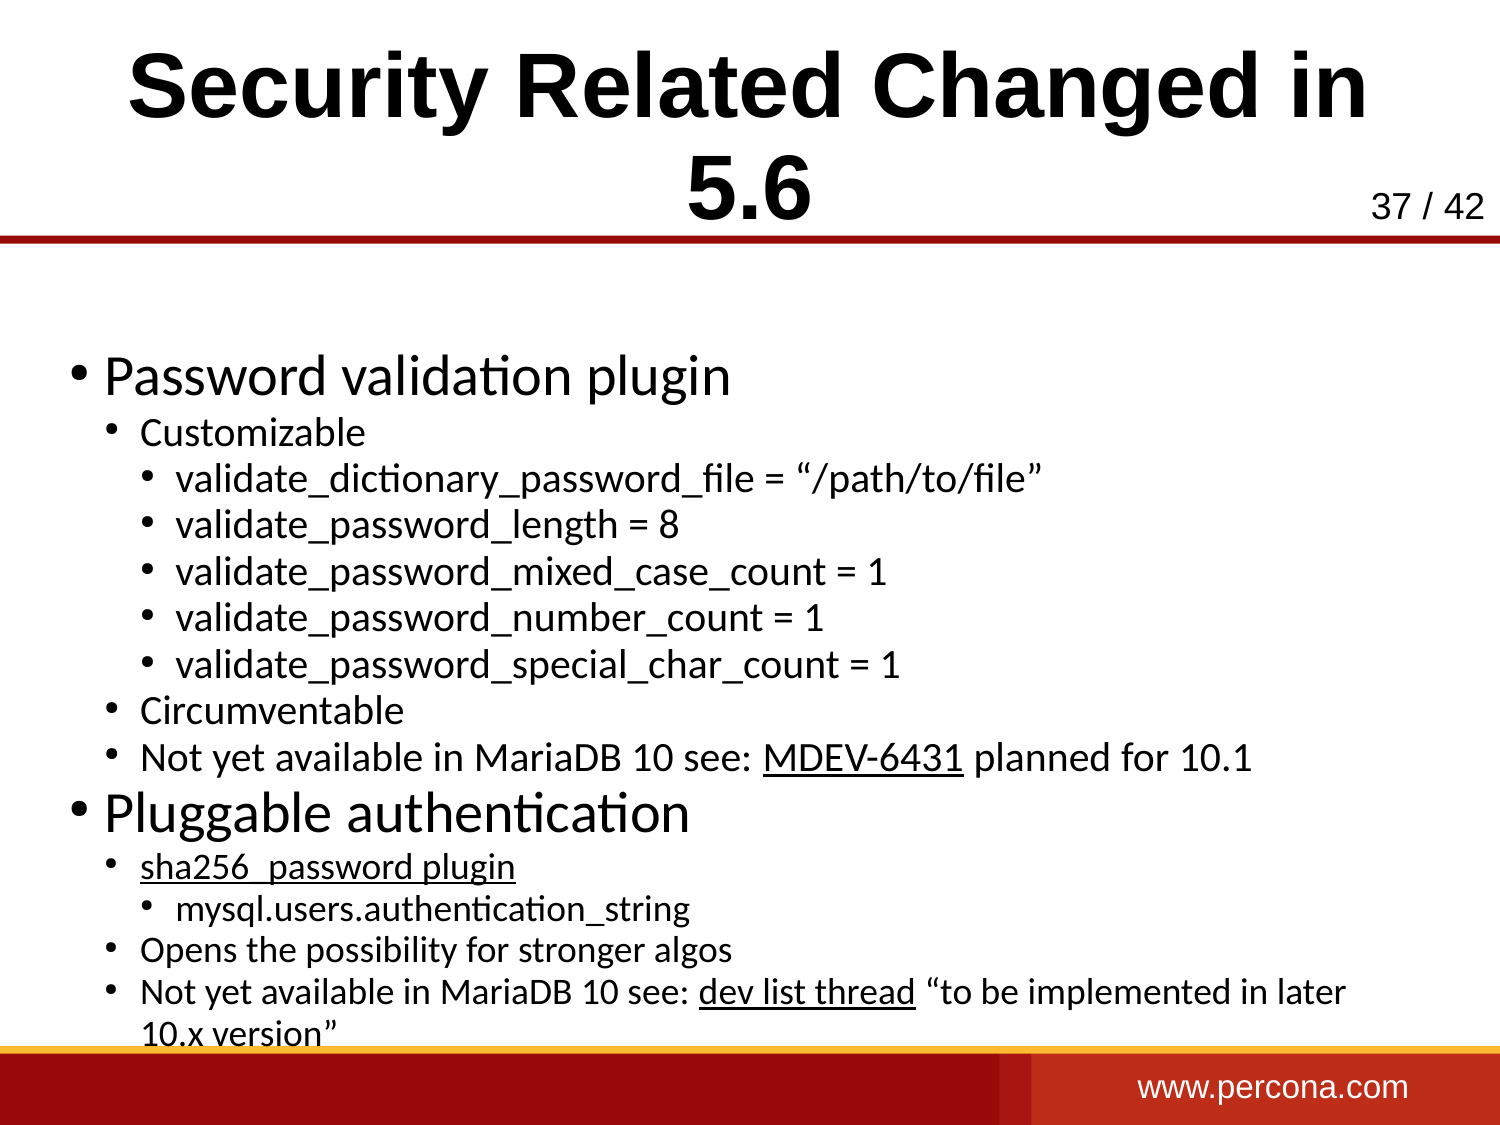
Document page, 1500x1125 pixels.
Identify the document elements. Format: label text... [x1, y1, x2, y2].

text_box Password validation plugin Customizable validate_dictionary_password_file = “/path/to/file” validate_password_length = 8 validate_password_mixed_case_count = 1 validate_password_number_count = 1 validate_password_special_char_count = 1 Circumventable Not yet available in MariaDB 10 see: MDEV-6431 planned for 10.1 Pluggable authentication sha256_password plugin mysql.users.authentication_string Opens the possibility for stronger algos Not yet available in MariaDB 10 see: dev list thread “to be implemented in later 10.x version” [69, 269, 1419, 1012]
text_box Security Related Changed in 5.6 [75, 44, 1425, 232]
